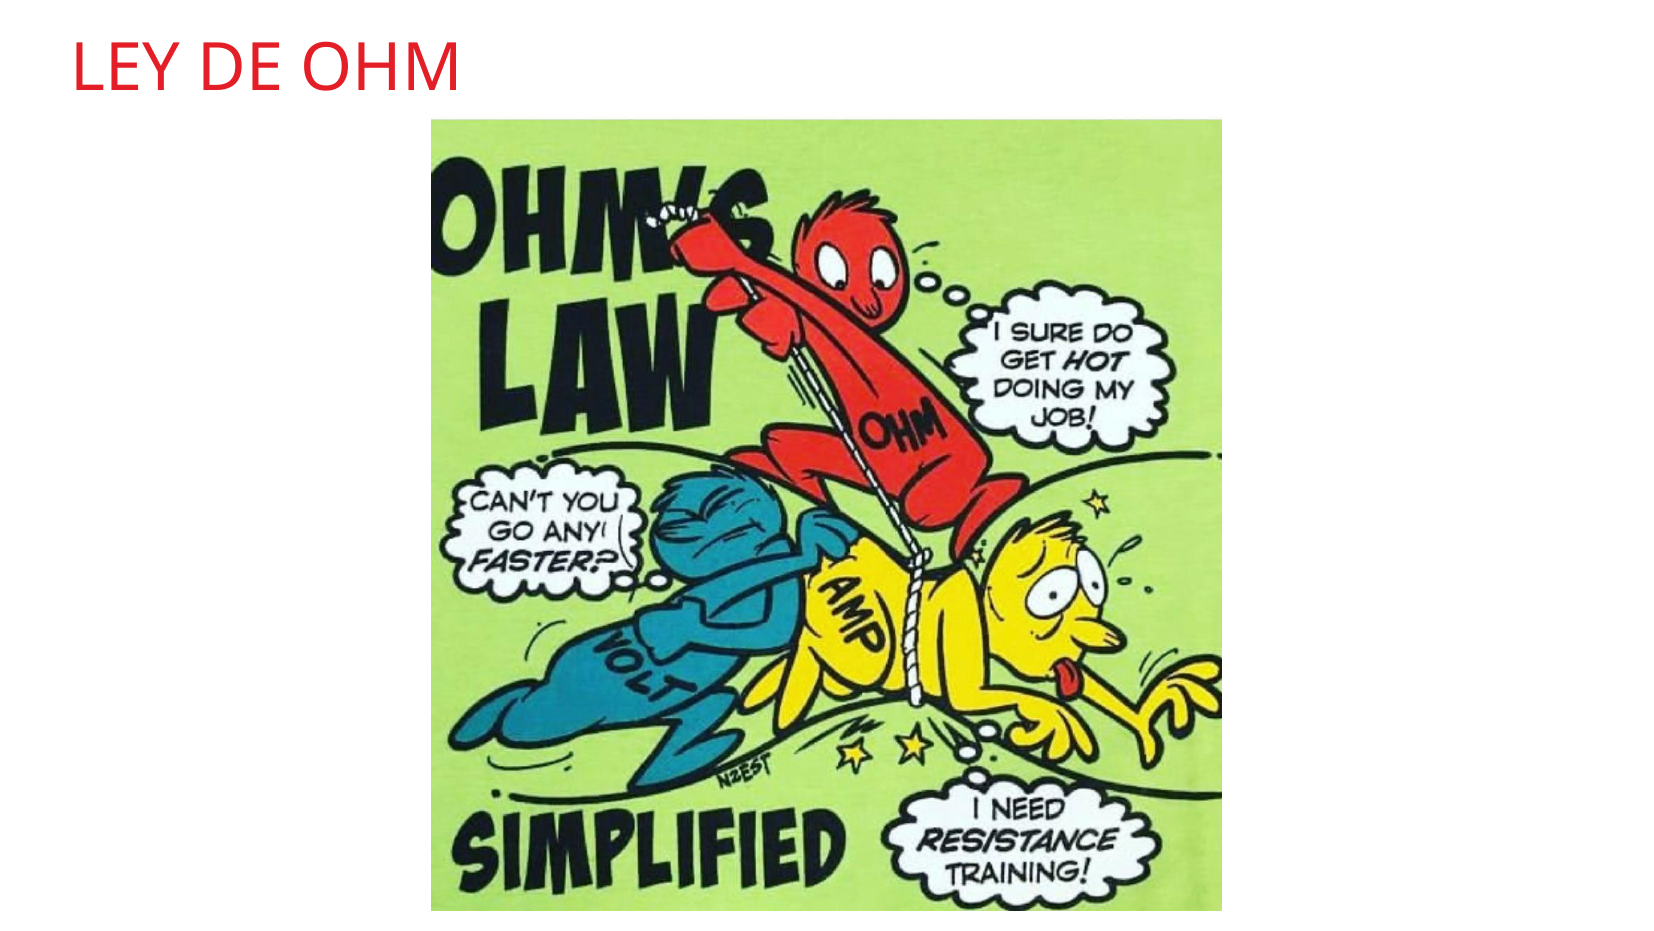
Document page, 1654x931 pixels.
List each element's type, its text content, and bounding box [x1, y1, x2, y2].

picture [431, 116, 1222, 911]
title LEY DE OHM [70, 11, 1347, 118]
